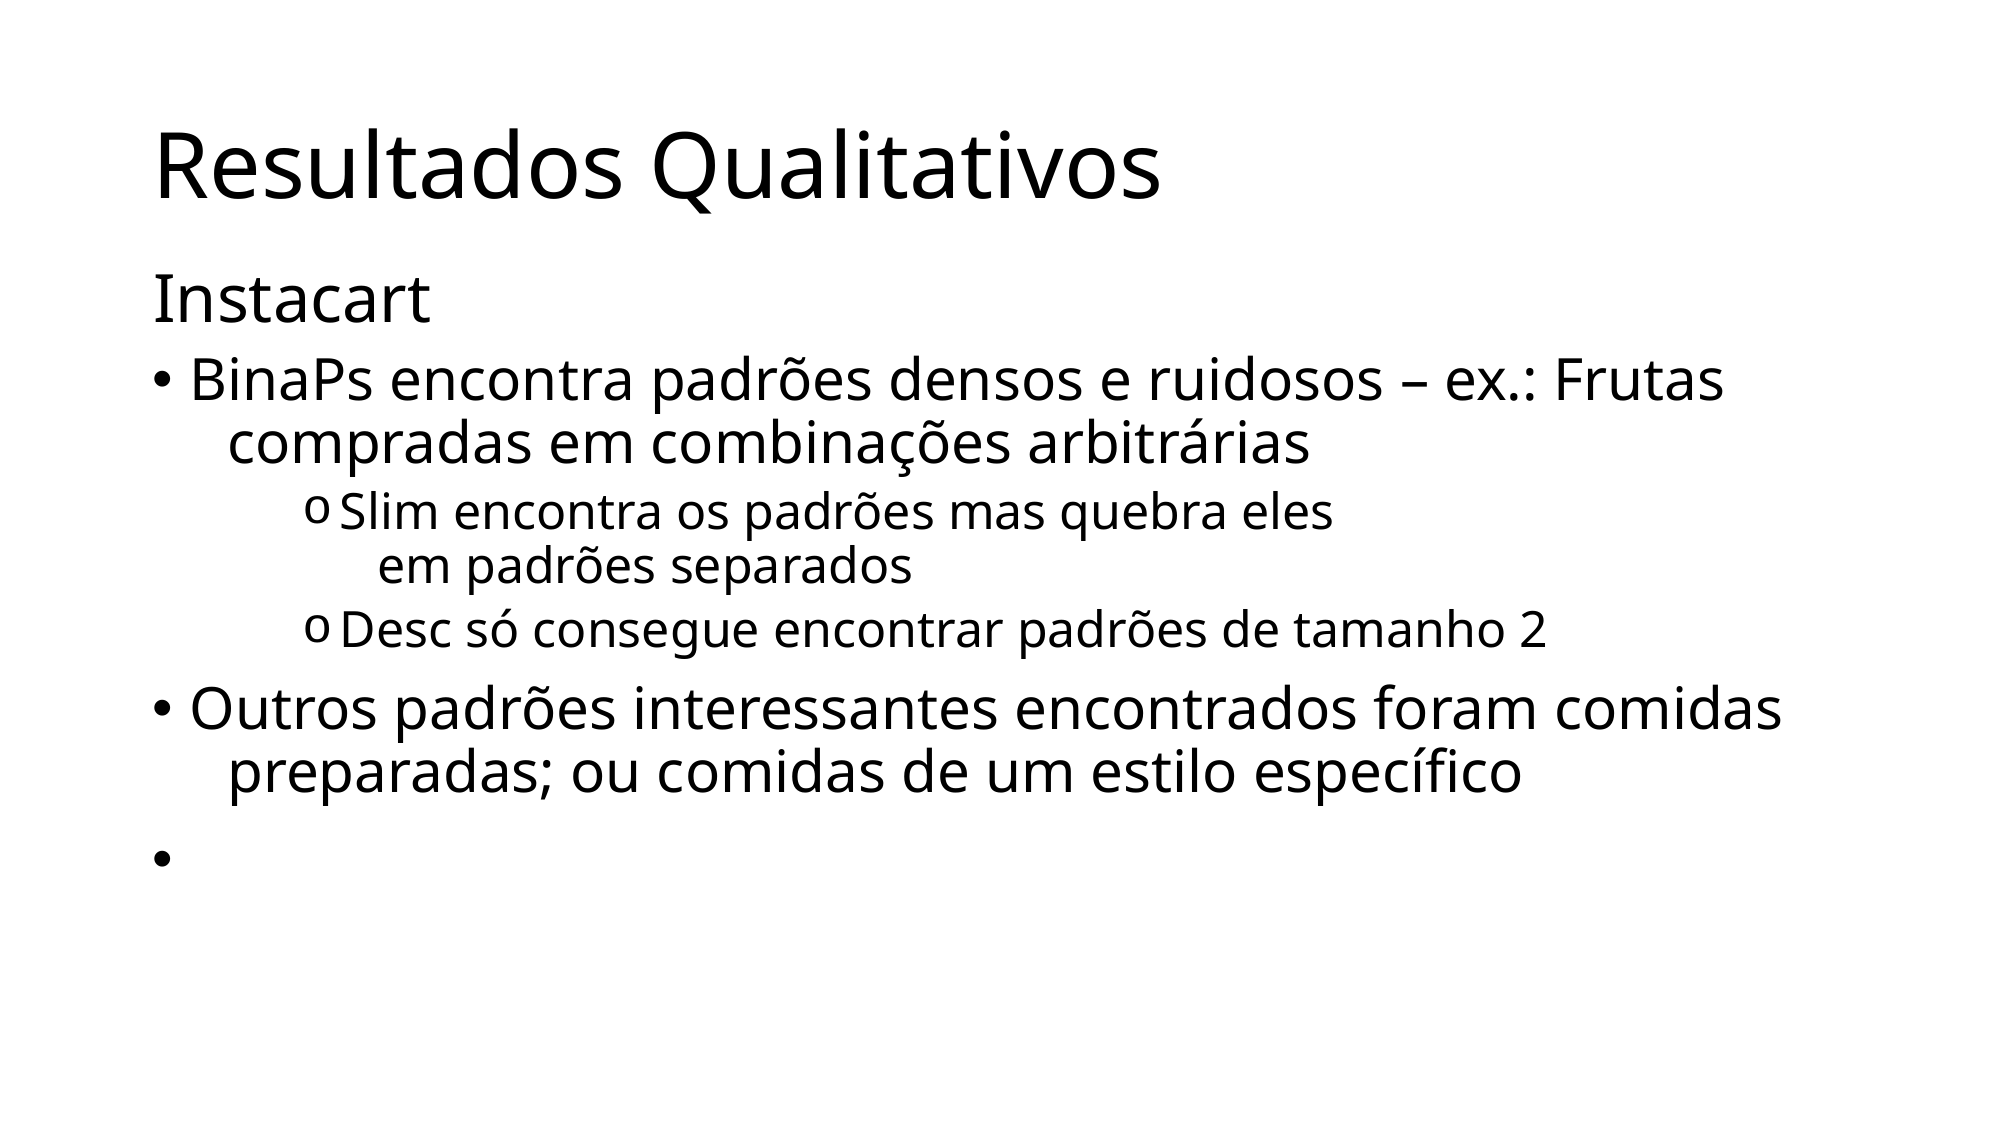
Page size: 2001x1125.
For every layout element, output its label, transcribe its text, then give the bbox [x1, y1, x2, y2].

title Resultados Qualitativos [137, 59, 1863, 278]
text_box Instacart [138, 256, 1865, 346]
list BinaPs encontra padrões densos e ruidosos – ex.: Frutas compradas em combinações arbitrárias Slim encontra os padrões mas quebra eles em padrões separados Desc só consegue encontrar padrões de tamanho 2 Outros padrões interessantes encontrados foram comidas preparadas; ou comidas de um estilo específico [137, 342, 1863, 1014]
